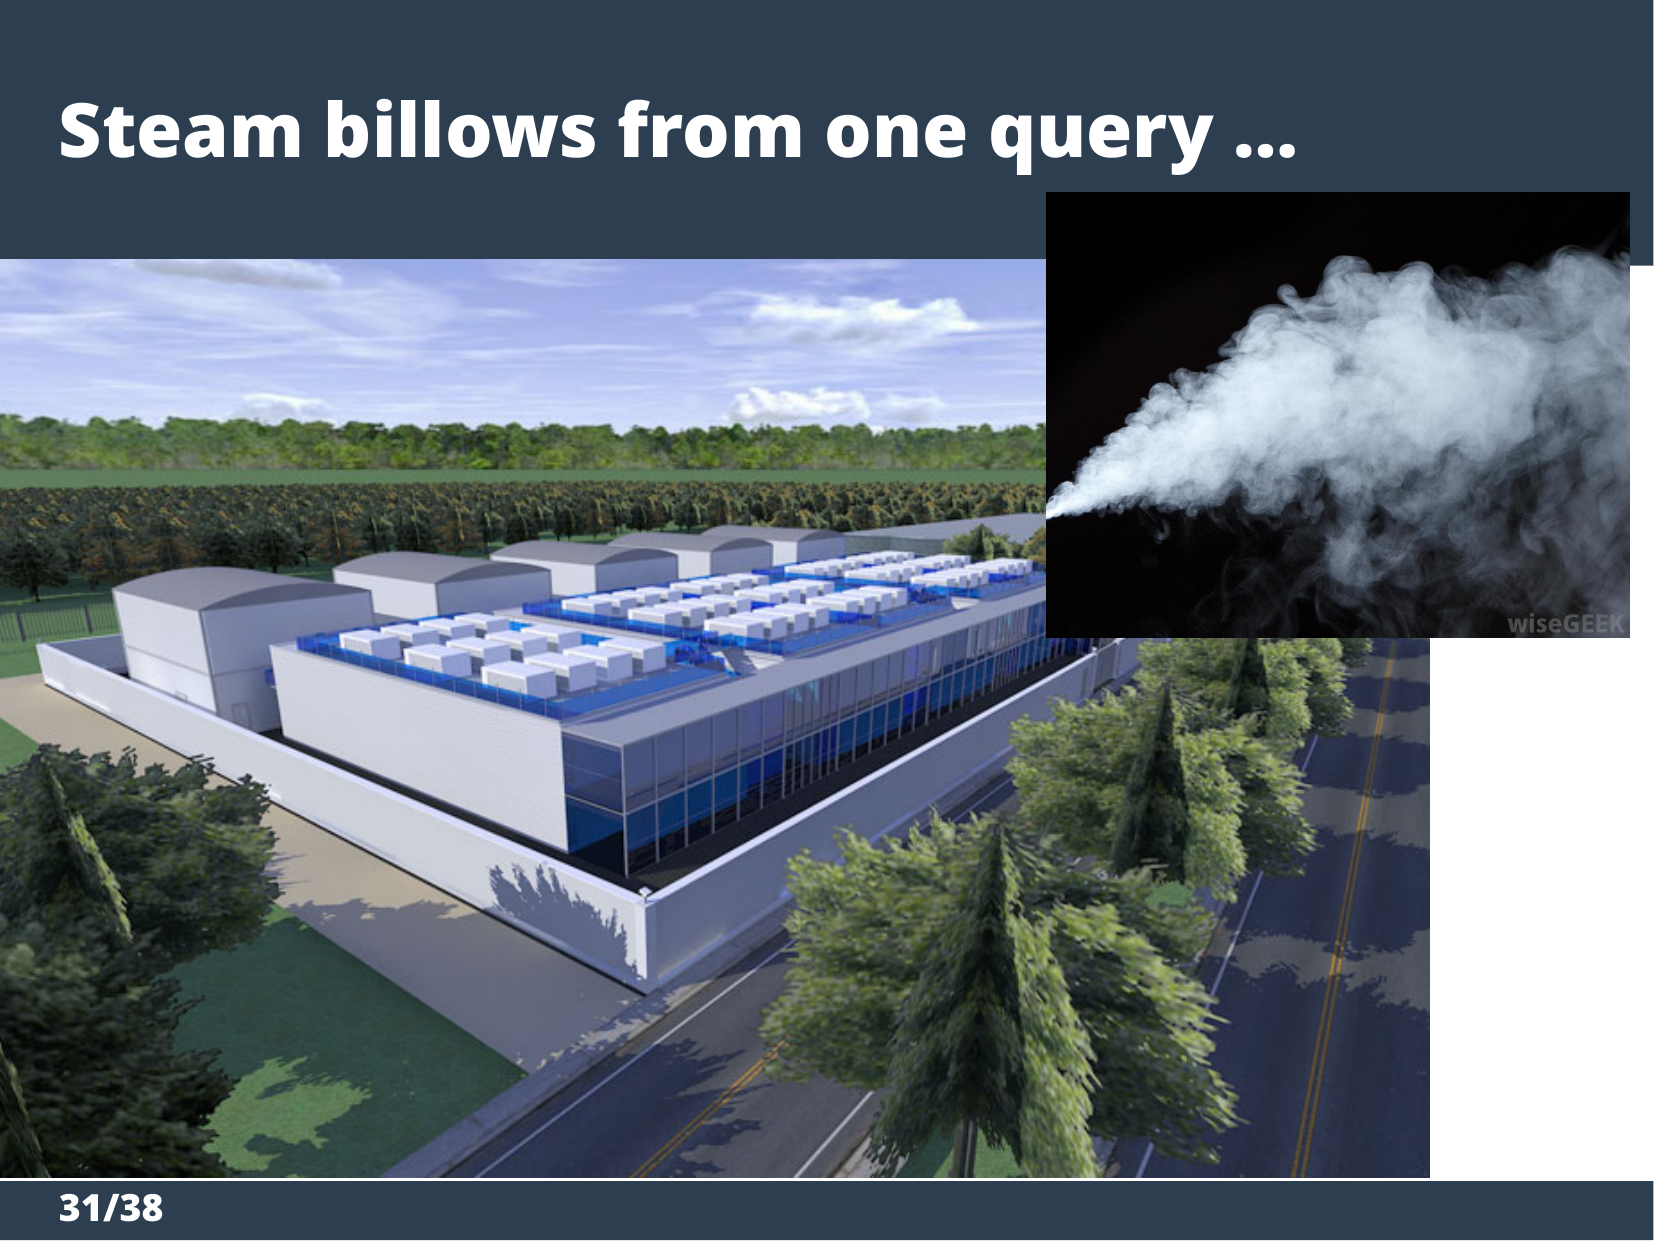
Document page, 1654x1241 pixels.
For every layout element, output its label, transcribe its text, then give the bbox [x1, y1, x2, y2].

picture [0, 192, 1630, 1178]
title Steam billows from one query … [59, 49, 1595, 207]
